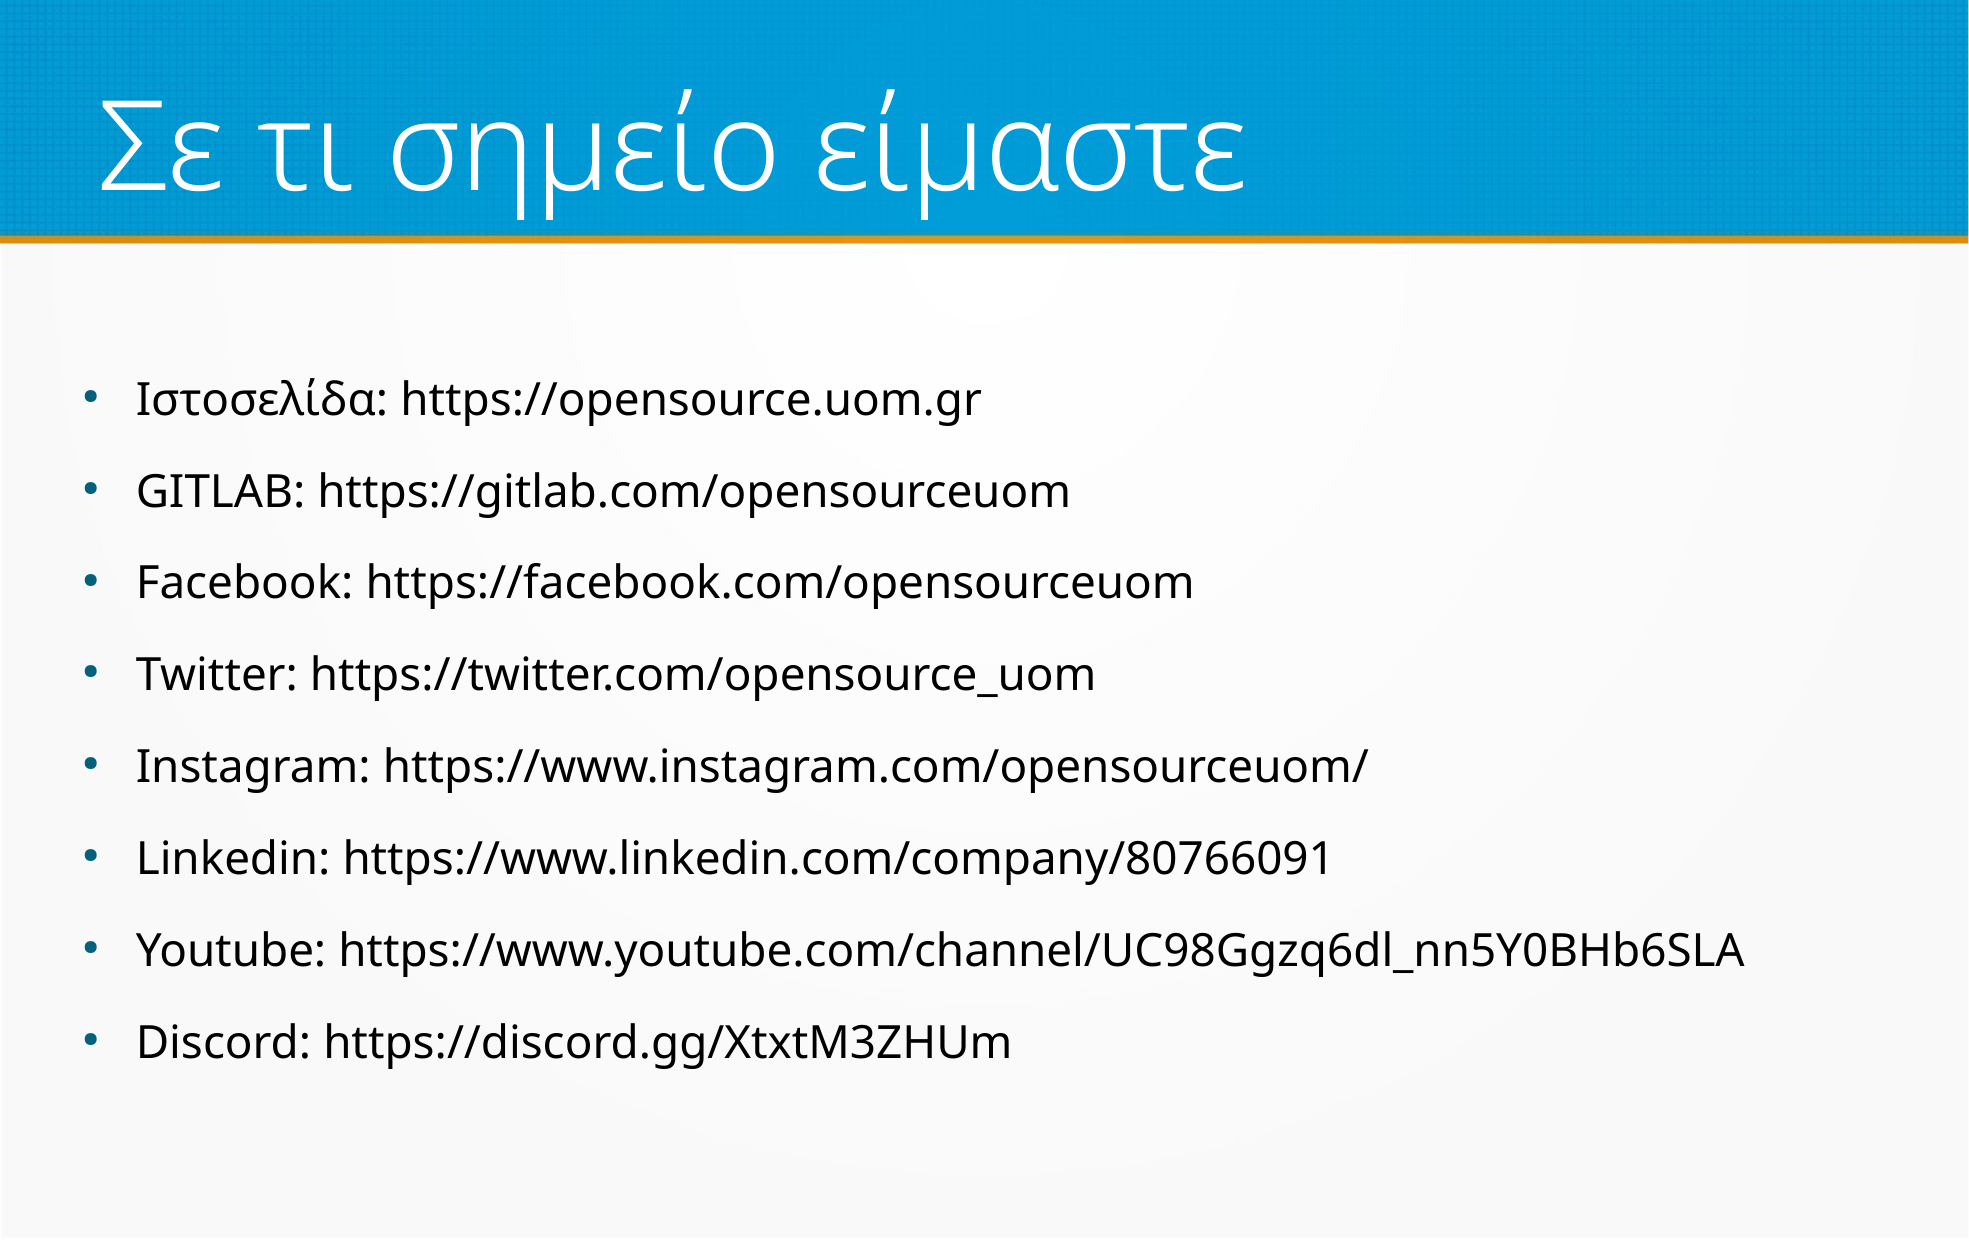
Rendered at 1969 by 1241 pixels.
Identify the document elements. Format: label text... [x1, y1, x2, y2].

list Ιστοσελίδα: https://opensource.uom.gr GITLAB: https://gitlab.com/opensourceuom Facebook: https://facebook.com/opensourceuom Twitter: https://twitter.com/opensource_uom Instagram: https://www.instagram.com/opensourceuom/ Linkedin: https://www.linkedin.com/company/80766091 Youtube: https://www.youtube.com/channel/UC98Ggzq6dl_nn5Y0BHb6SLA Discord: https://discord.gg/XtxtM3ZHUm [64, 366, 1967, 1132]
picture [0, 233, 1969, 1241]
title Σε τι σημείο είμαστε [98, 19, 1870, 227]
